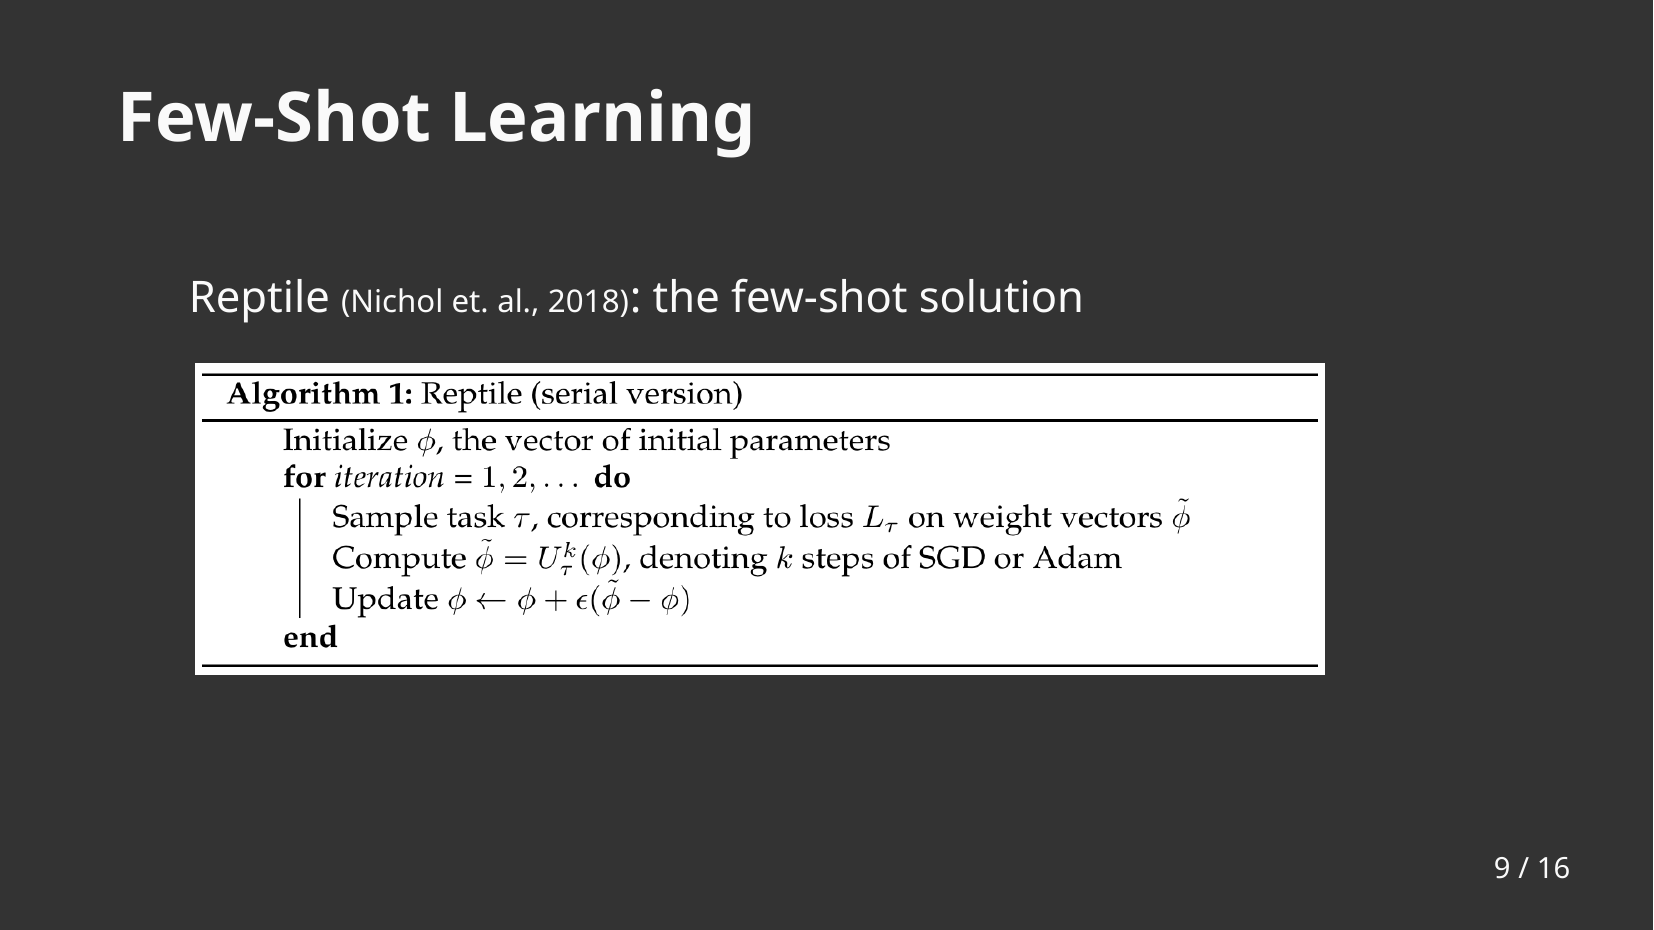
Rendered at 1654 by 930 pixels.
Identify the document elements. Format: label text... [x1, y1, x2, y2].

list Reptile (Nichol et. al., 2018): the few-shot solution [117, 265, 1535, 806]
picture [195, 363, 1325, 676]
title Few-Shot Learning [117, 36, 1571, 193]
